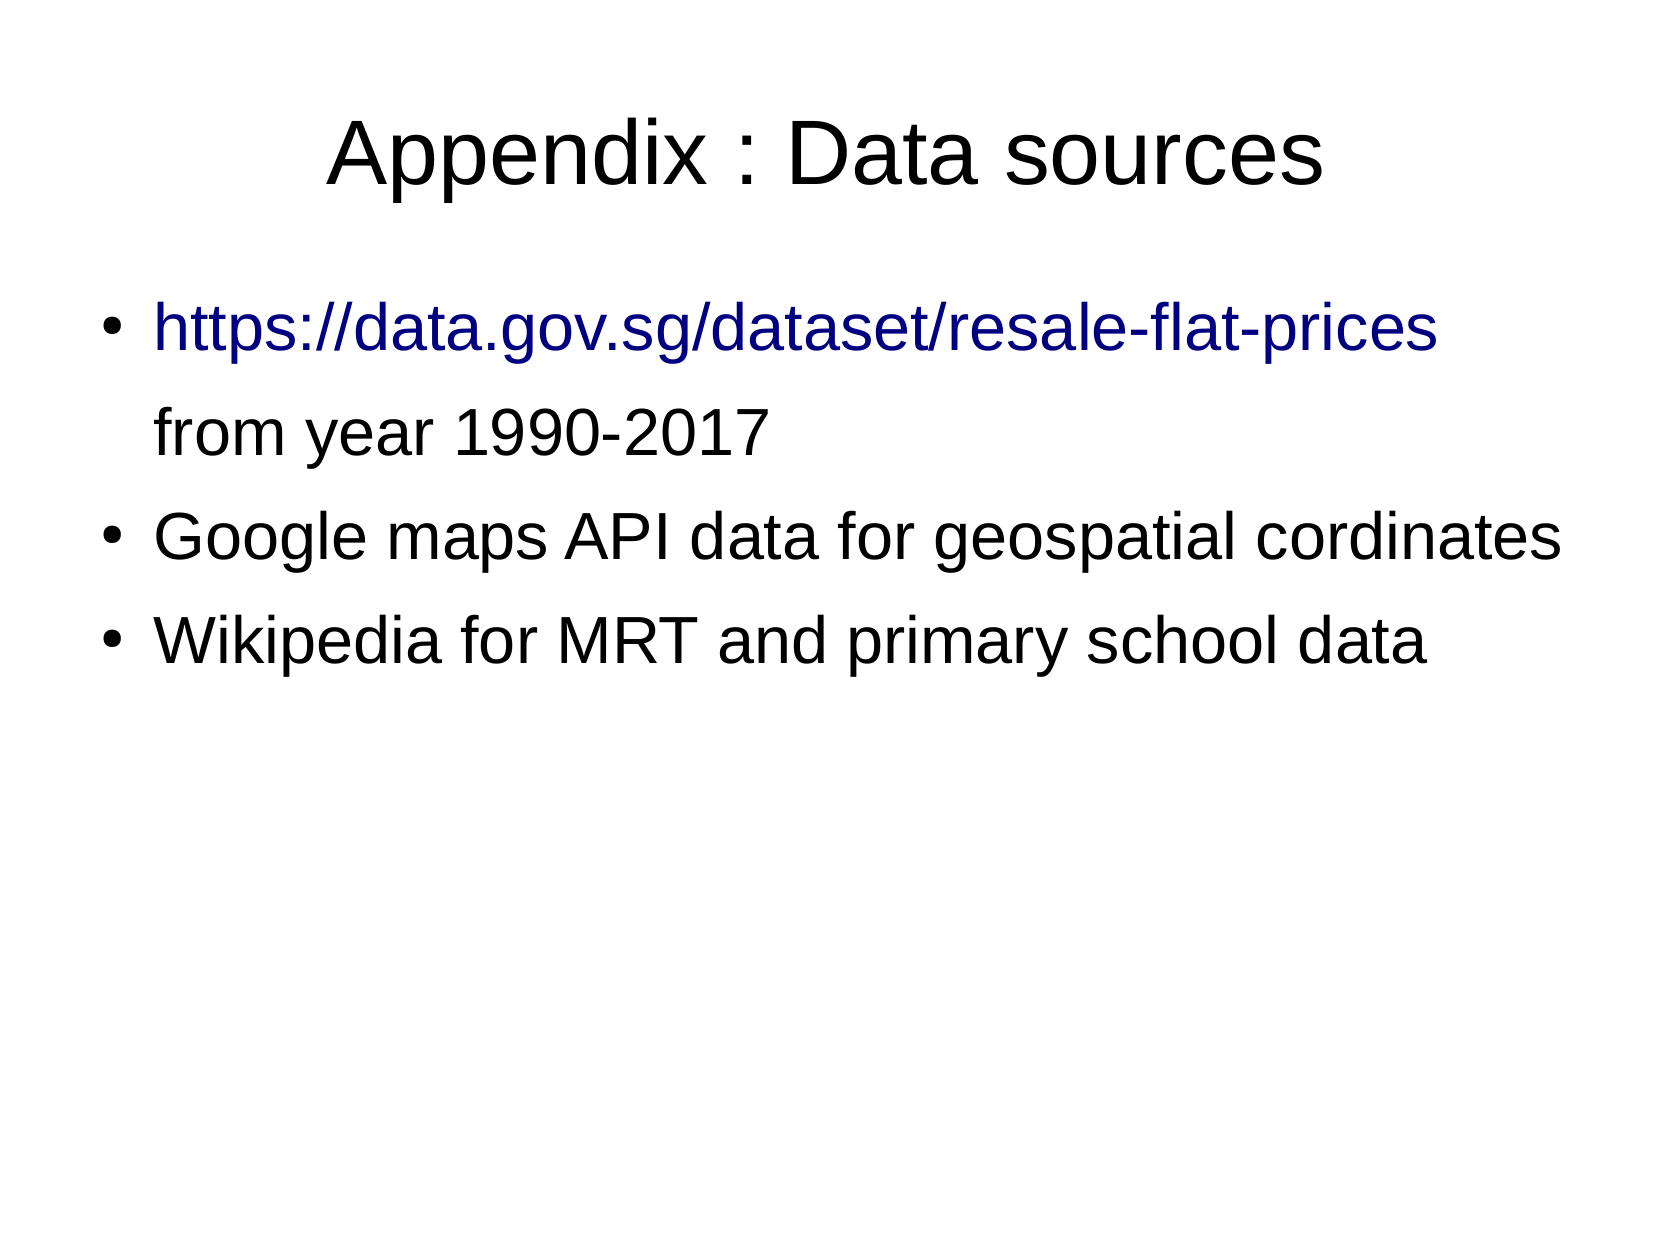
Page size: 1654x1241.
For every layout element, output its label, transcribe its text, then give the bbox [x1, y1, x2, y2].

list https://data.gov.sg/dataset/resale-flat-prices from year 1990-2017 Google maps API data for geospatial cordinates Wikipedia for MRT and primary school data [82, 290, 1571, 1010]
title Appendix : Data sources [82, 49, 1571, 257]
